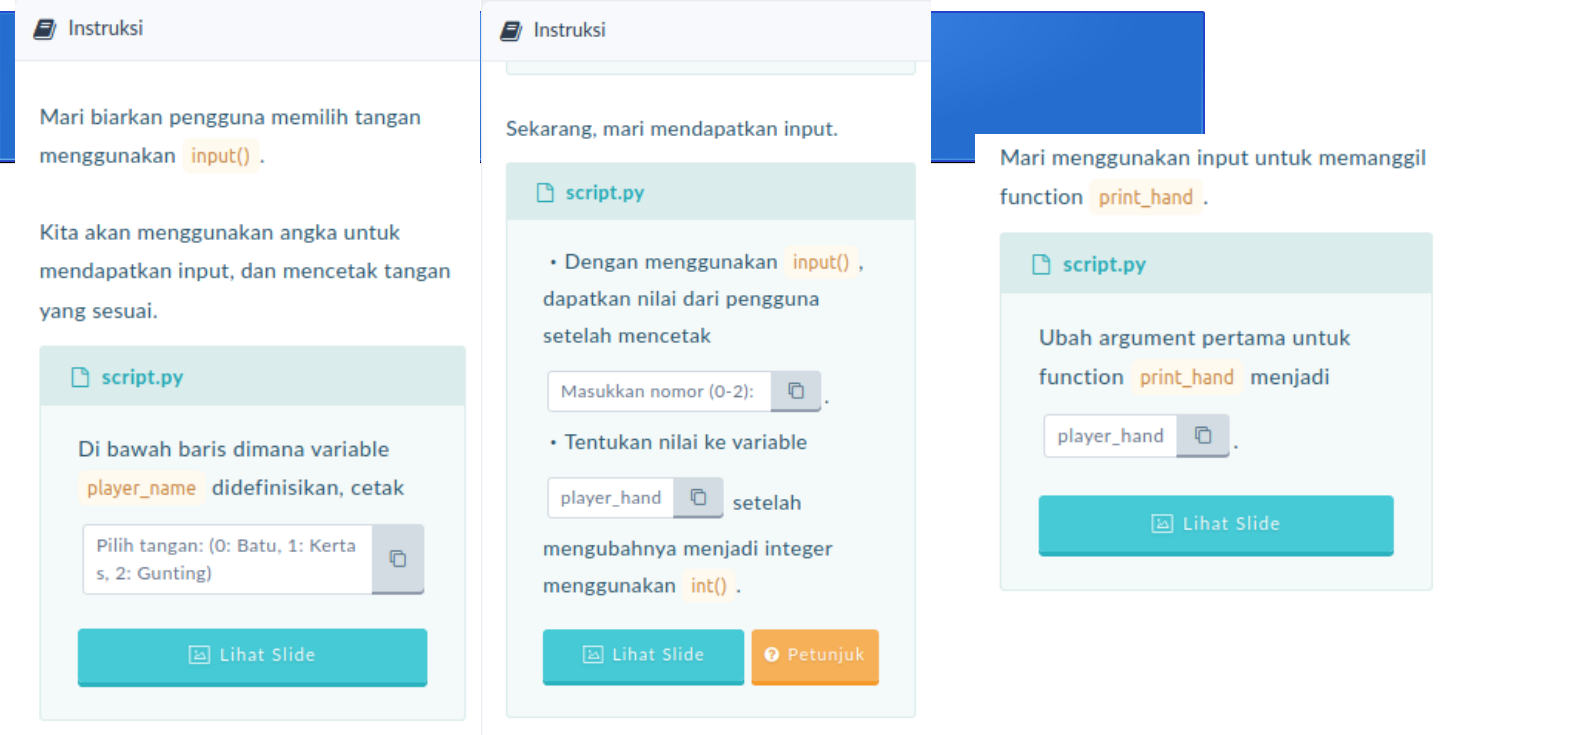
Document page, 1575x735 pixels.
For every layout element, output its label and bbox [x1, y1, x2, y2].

picture [481, 0, 931, 735]
picture [15, 0, 480, 735]
picture [975, 134, 1452, 610]
